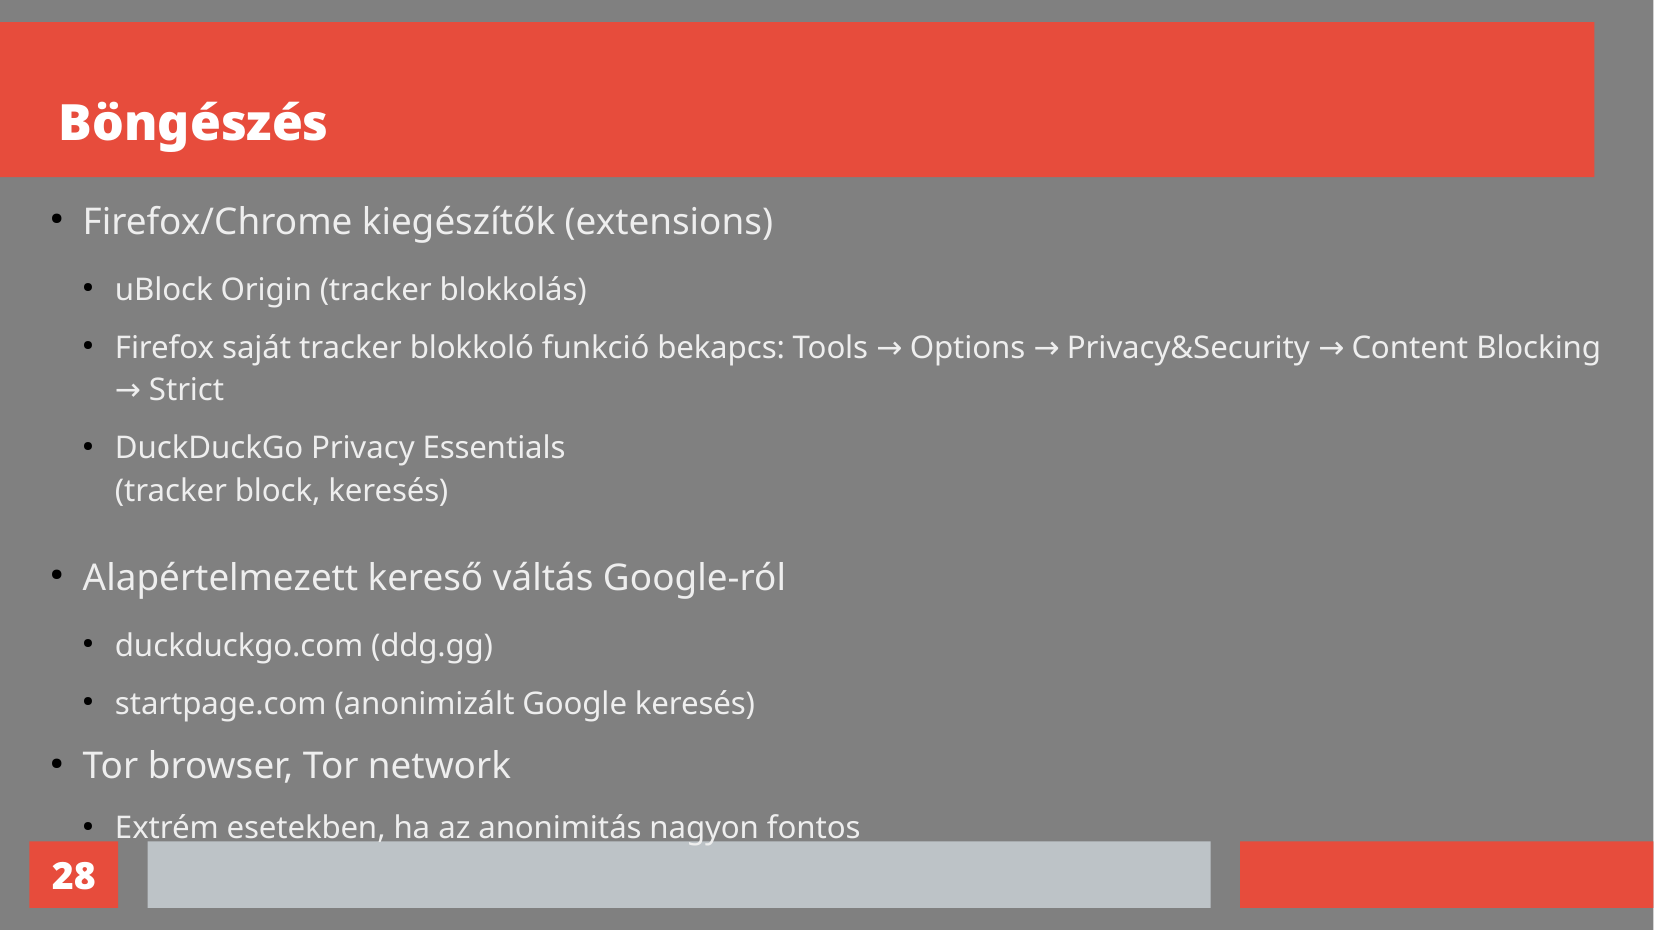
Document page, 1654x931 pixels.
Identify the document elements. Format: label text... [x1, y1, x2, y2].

title Böngészés [58, 44, 1595, 155]
list Firefox/Chrome kiegészítők (extensions) uBlock Origin (tracker blokkolás) Firefox saját tracker blokkoló funkció bekapcs: Tools → Options → Privacy&Security → Content Blocking → Strict DuckDuckGo Privacy Essentials (tracker block, keresés) Alapértelmezett kereső váltás Google-ról duckduckgo.com (ddg.gg) startpage.com (anonimizált Google keresés) Tor browser, Tor network Extrém esetekben, ha az anonimitás nagyon fontos [50, 195, 1636, 856]
